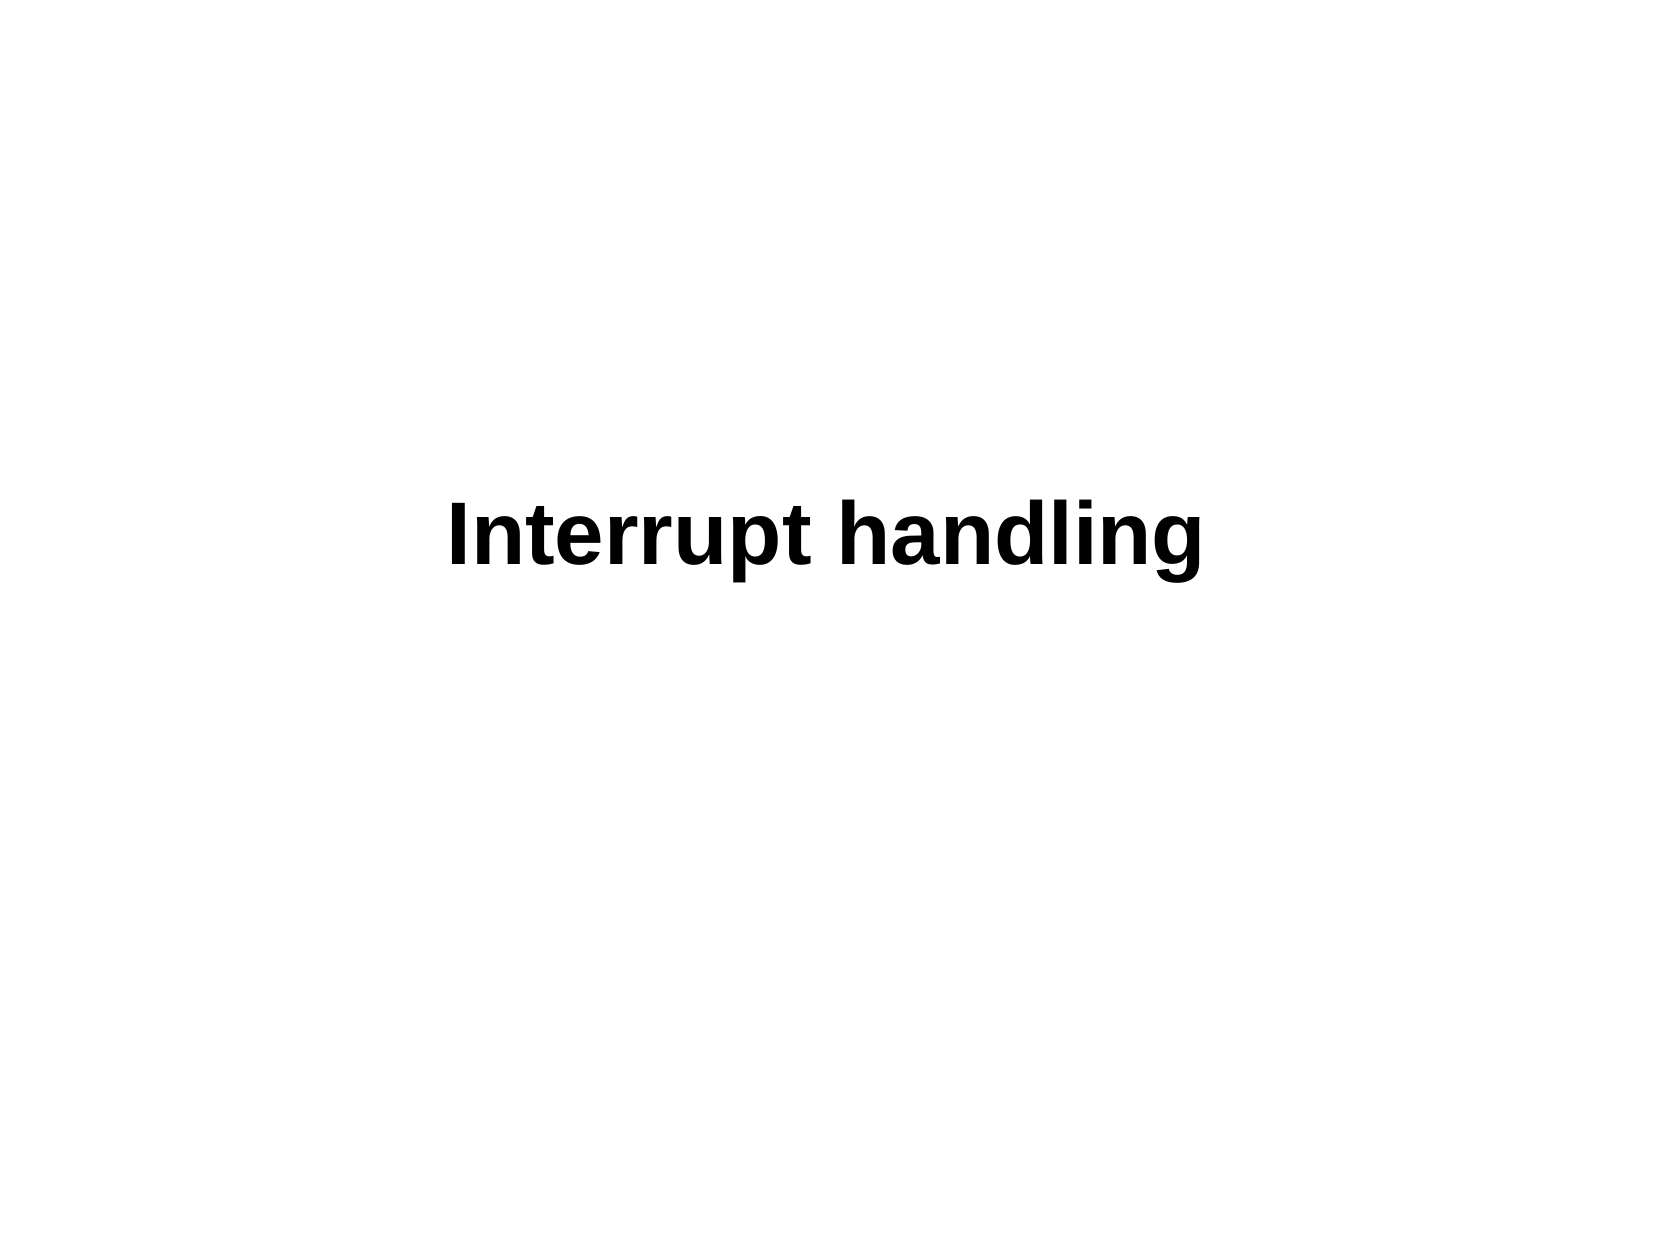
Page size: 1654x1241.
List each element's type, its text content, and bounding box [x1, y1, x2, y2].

subtitle Interrupt handling [82, 49, 1571, 1010]
